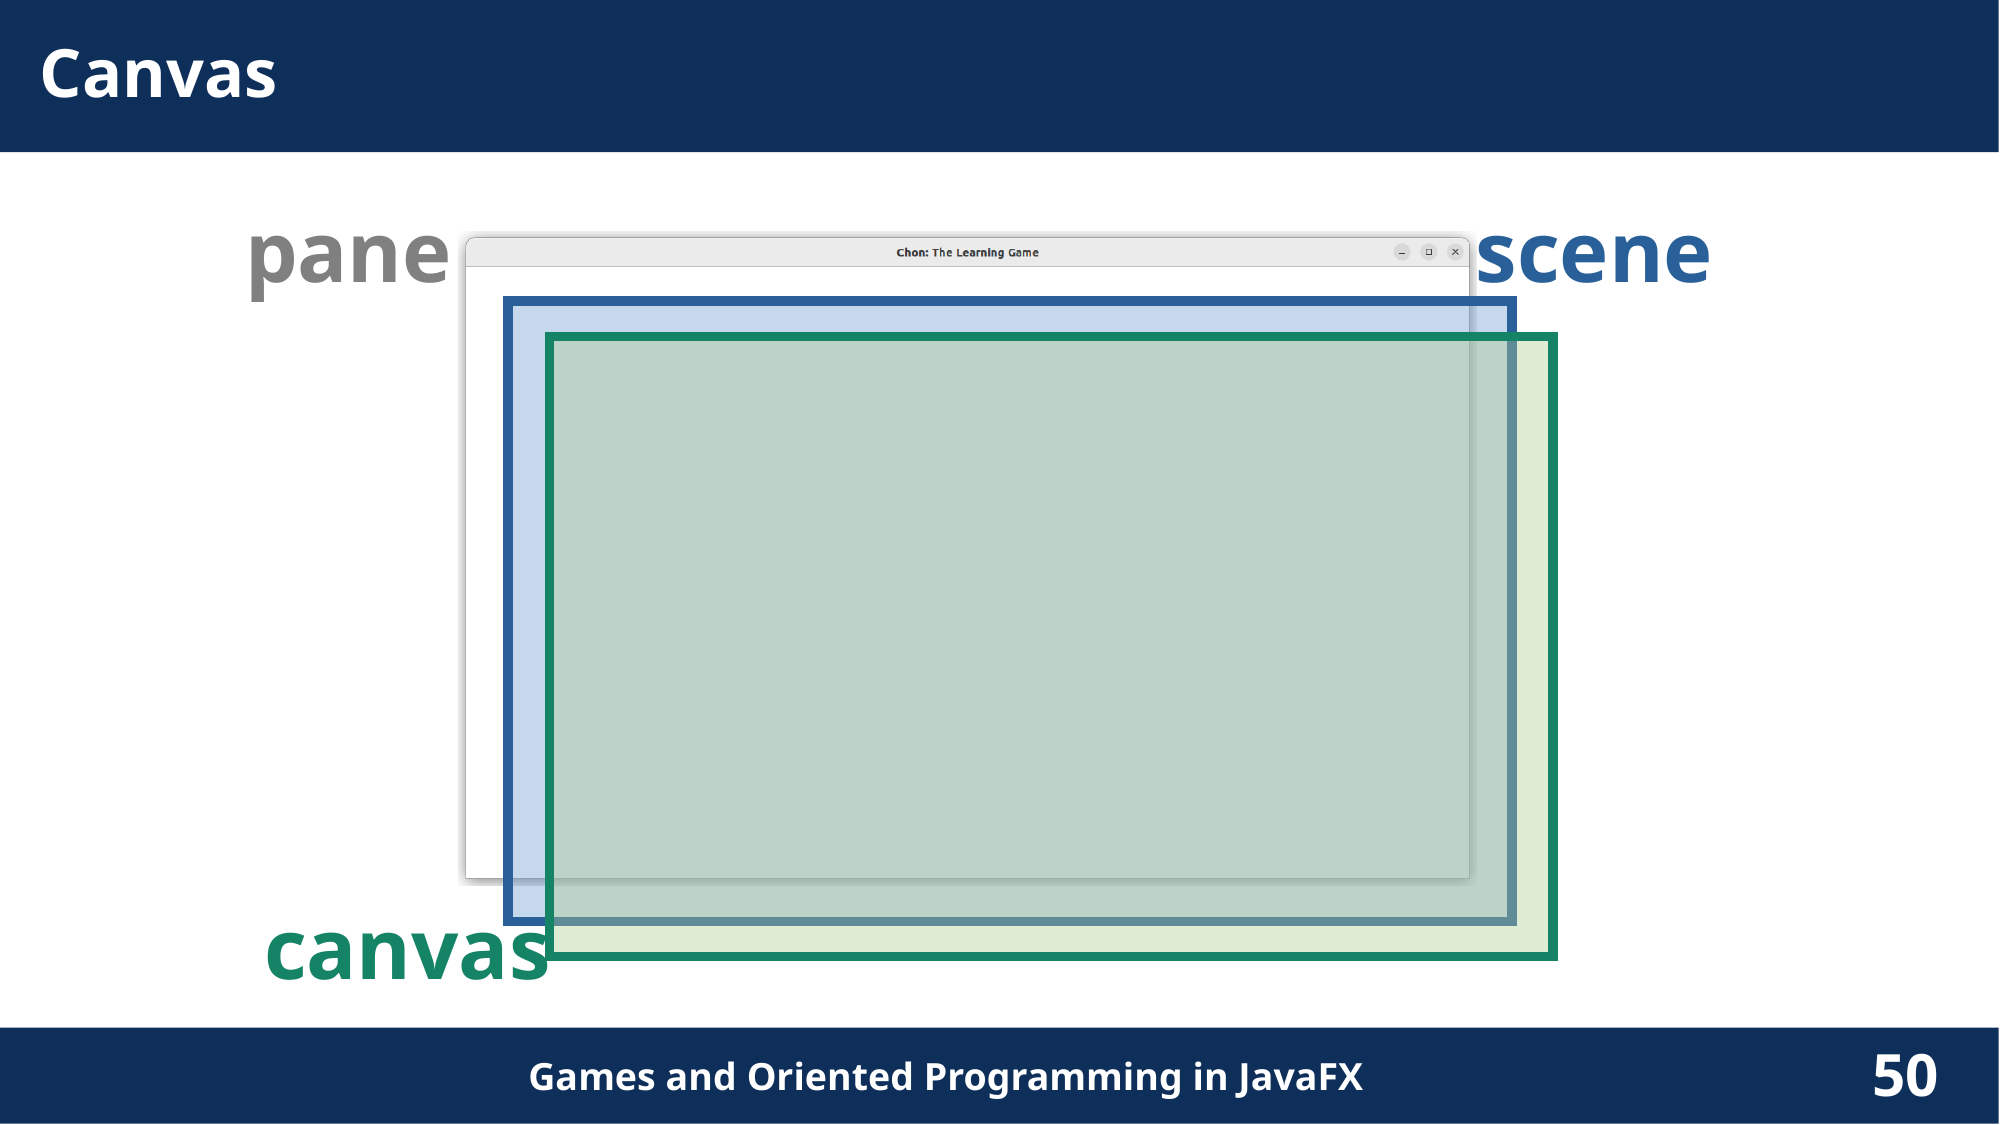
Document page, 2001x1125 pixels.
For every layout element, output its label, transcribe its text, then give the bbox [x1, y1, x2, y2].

picture [458, 308, 507, 886]
text_box canvas [248, 889, 567, 1004]
text_box [507, 301, 1554, 957]
text_box Canvas [25, 23, 1999, 119]
picture [508, 231, 1435, 301]
text_box pane [188, 192, 508, 308]
text_box scene [1435, 192, 1754, 308]
